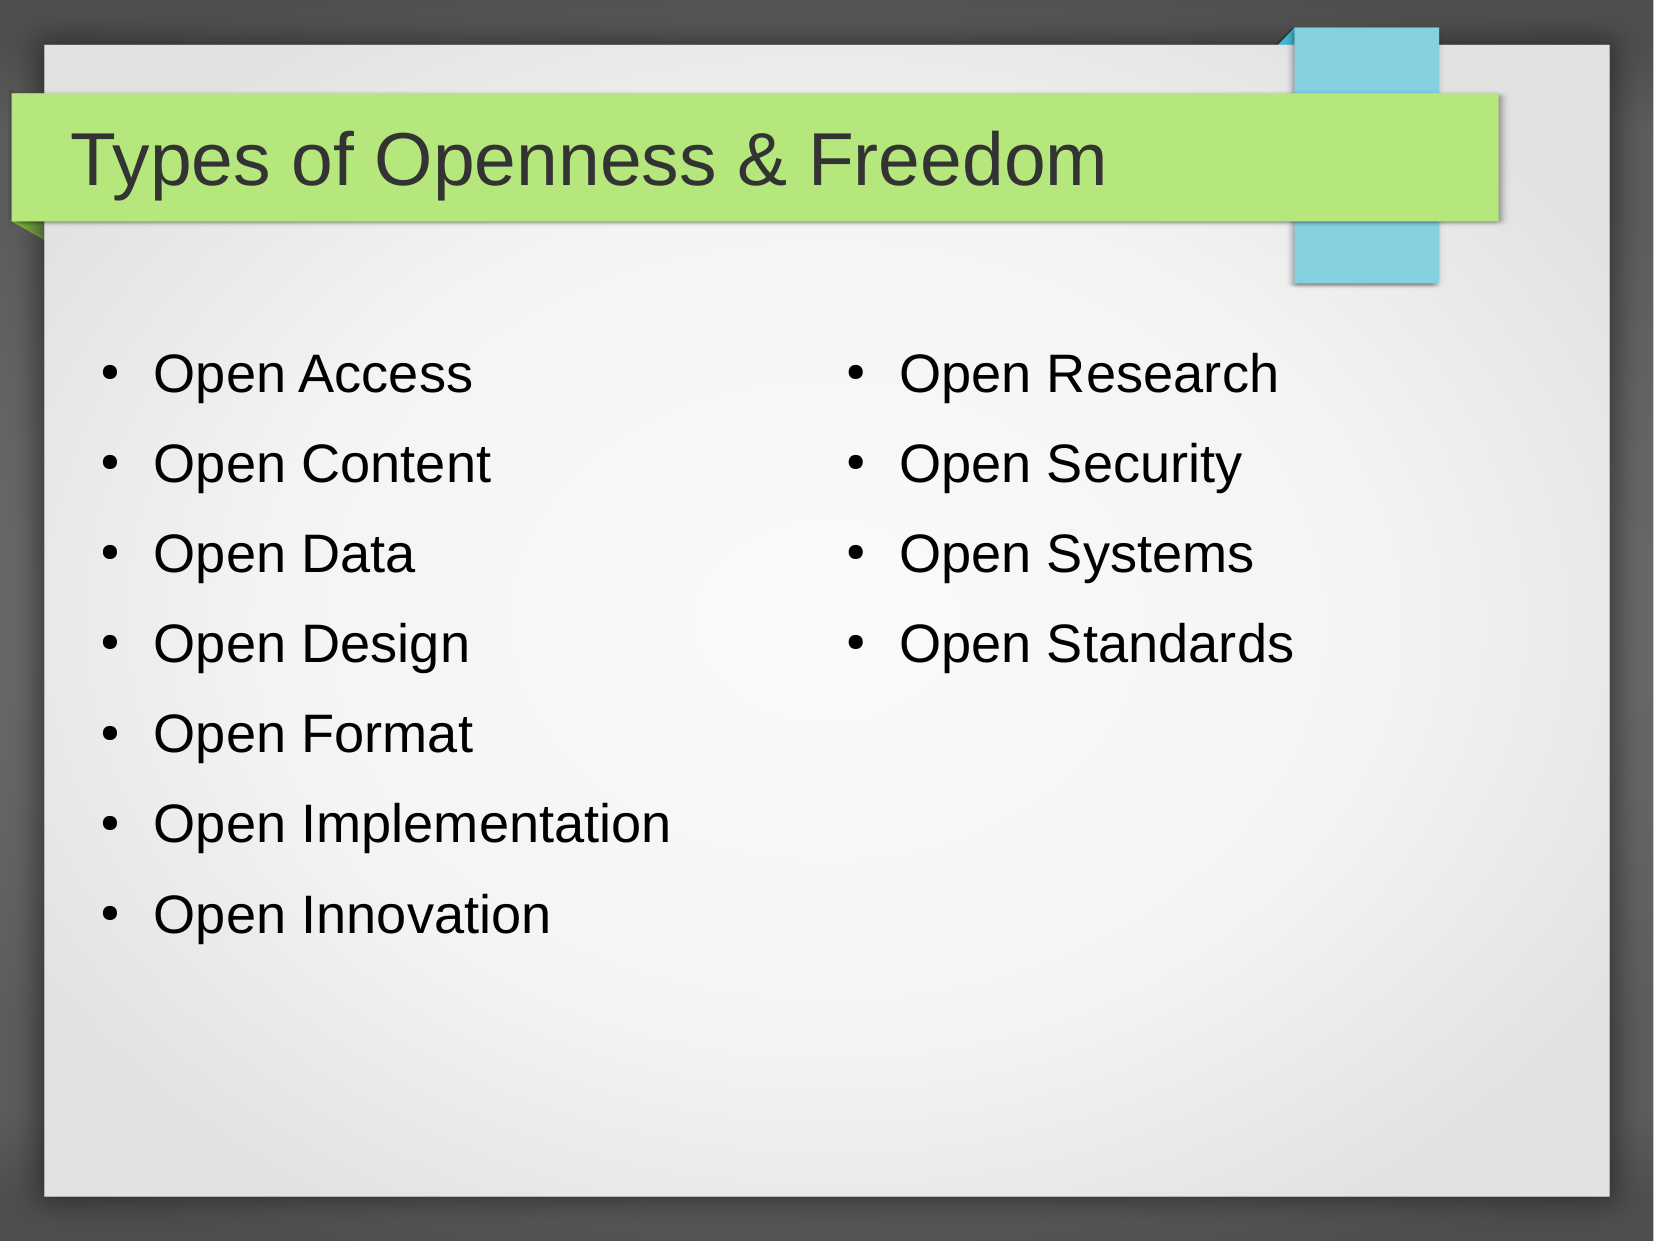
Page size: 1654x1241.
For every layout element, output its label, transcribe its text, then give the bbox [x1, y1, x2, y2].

picture [0, 0, 1654, 1241]
title Types of Openness & Freedom [70, 106, 1229, 213]
list Open Research Open Security Open Systems Open Standards [828, 343, 1539, 1063]
list Open Access Open Content Open Data Open Design Open Format Open Implementation Open Innovation [82, 343, 793, 1063]
